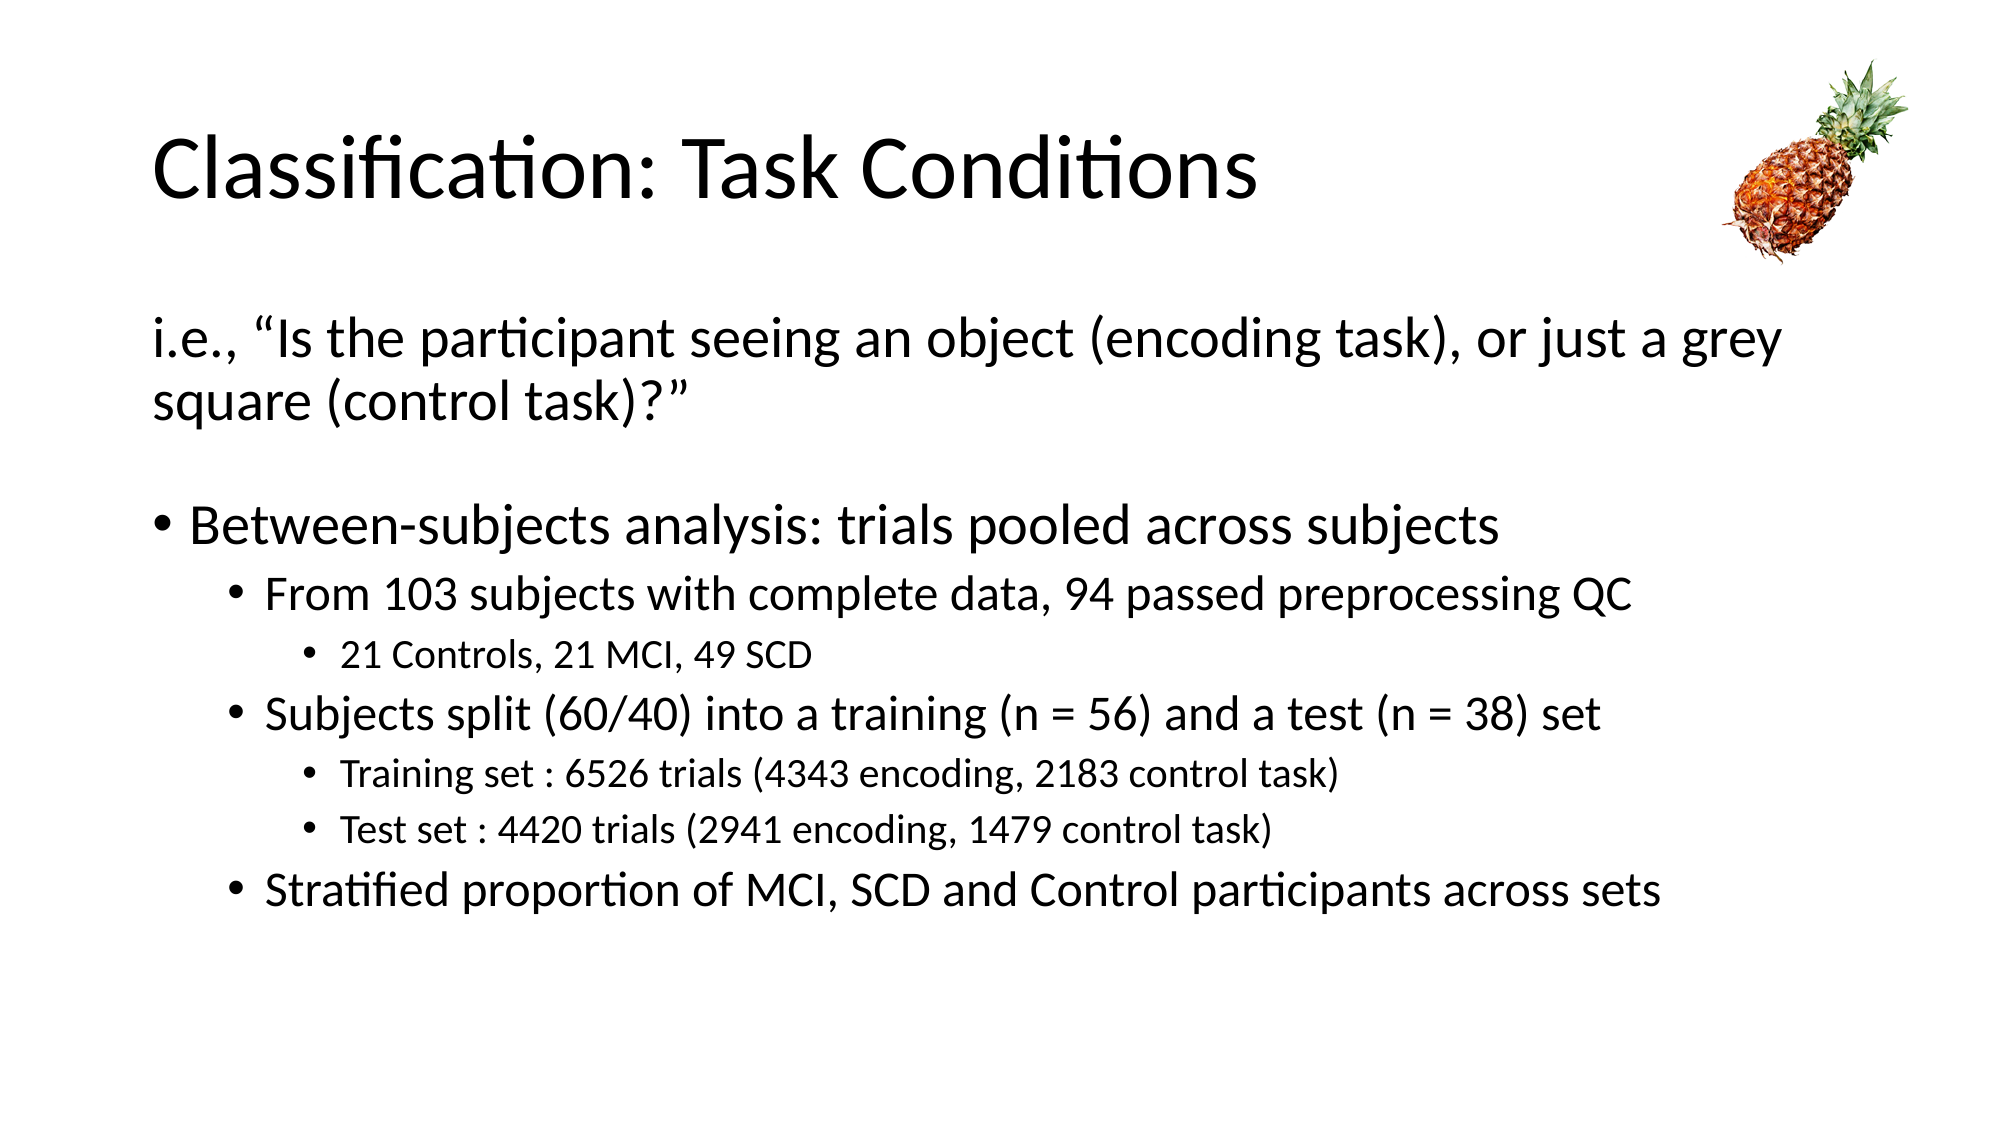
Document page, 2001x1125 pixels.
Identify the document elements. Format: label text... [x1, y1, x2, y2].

list i.e., “Is the participant seeing an object (encoding task), or just a grey square (control task)?” Between-subjects analysis: trials pooled across subjects From 103 subjects with complete data, 94 passed preprocessing QC 21 Controls, 21 MCI, 49 SCD Subjects split (60/40) into a training (n = 56) and a test (n = 38) set Training set : 6526 trials (4343 encoding, 2183 control task) Test set : 4420 trials (2941 encoding, 1479 control task) Stratified proportion of MCI, SCD and Control participants across sets [137, 299, 1863, 1014]
title Classification: Task Conditions [137, 59, 1696, 278]
picture [1696, 43, 1933, 280]
